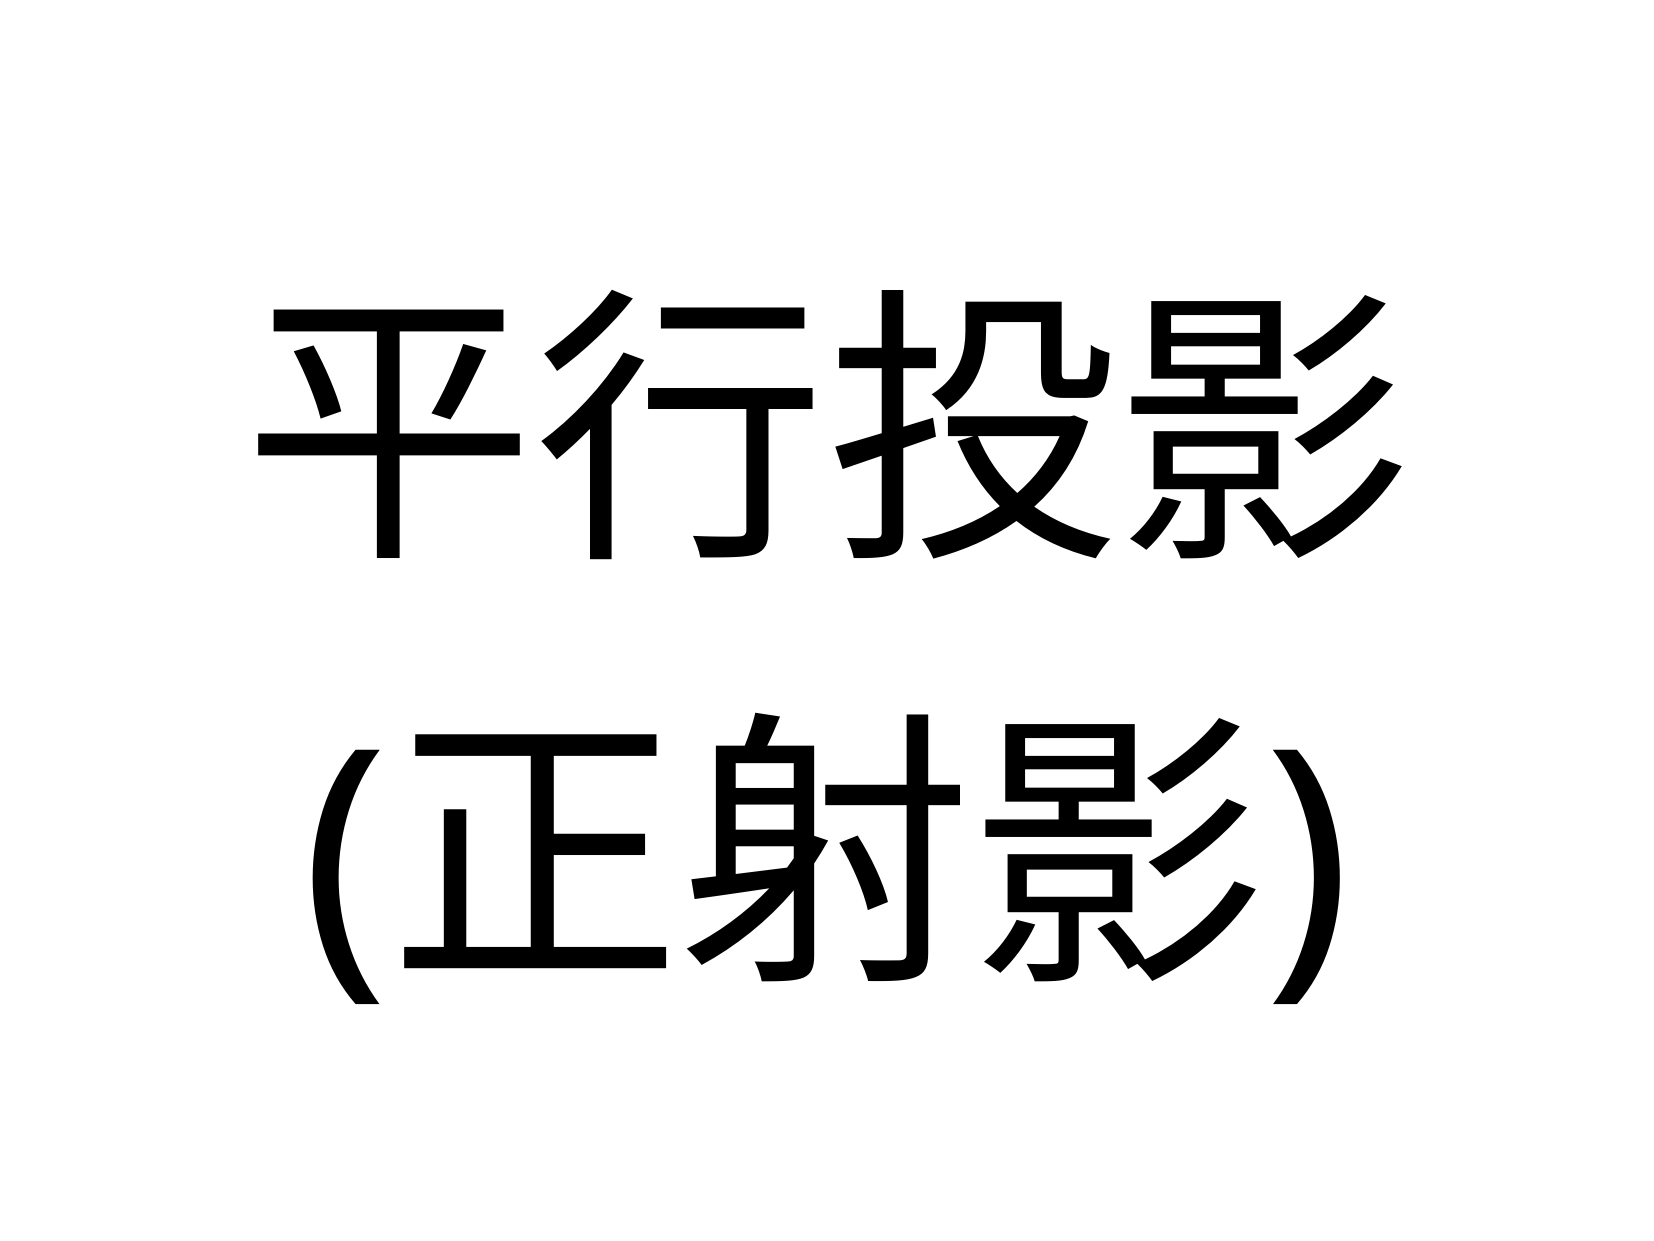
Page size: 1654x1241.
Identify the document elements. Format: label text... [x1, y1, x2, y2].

title 平行投影 (正射影) [82, 182, 1571, 1059]
